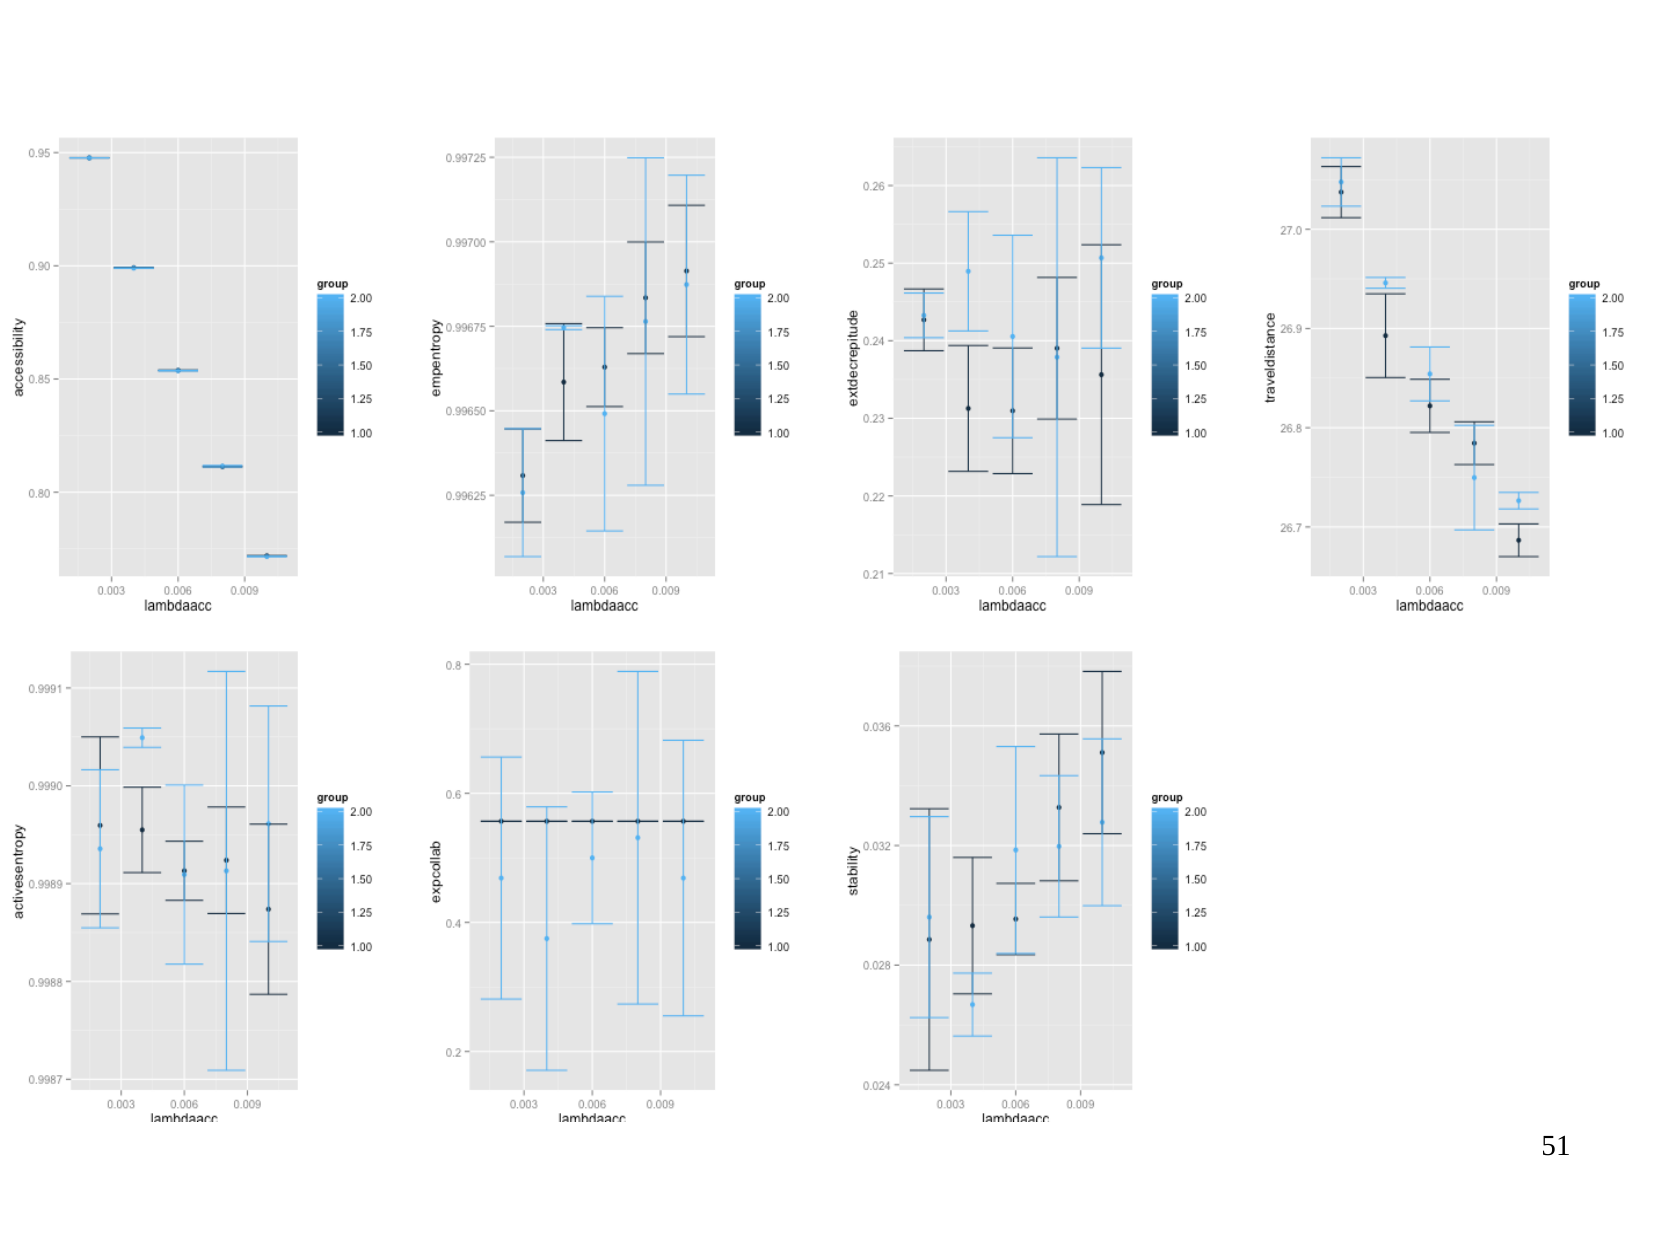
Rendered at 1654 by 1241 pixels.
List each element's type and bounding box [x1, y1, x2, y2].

picture [0, 118, 1654, 1122]
